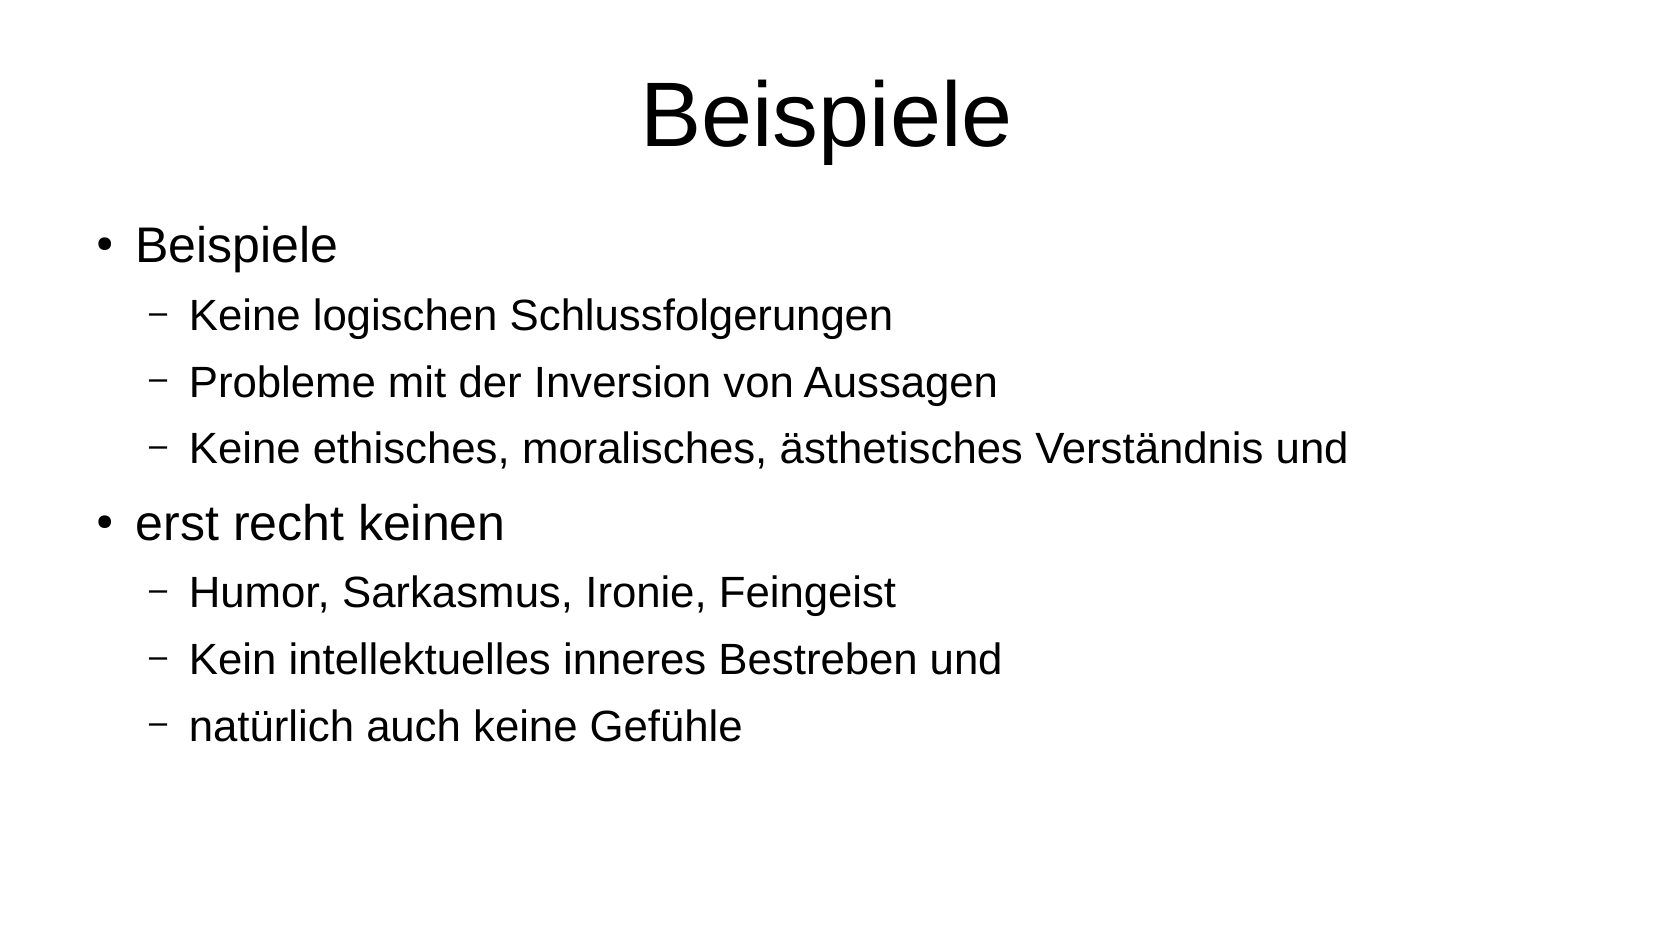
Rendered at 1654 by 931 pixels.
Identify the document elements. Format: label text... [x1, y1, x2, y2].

list Beispiele Keine logischen Schlussfolgerungen Probleme mit der Inversion von Aussagen Keine ethisches, moralisches, ästhetisches Verständnis und erst recht keinen Humor, Sarkasmus, Ironie, Feingeist Kein intellektuelles inneres Bestreben und natürlich auch keine Gefühle [82, 217, 1571, 758]
title Beispiele [82, 37, 1571, 193]
